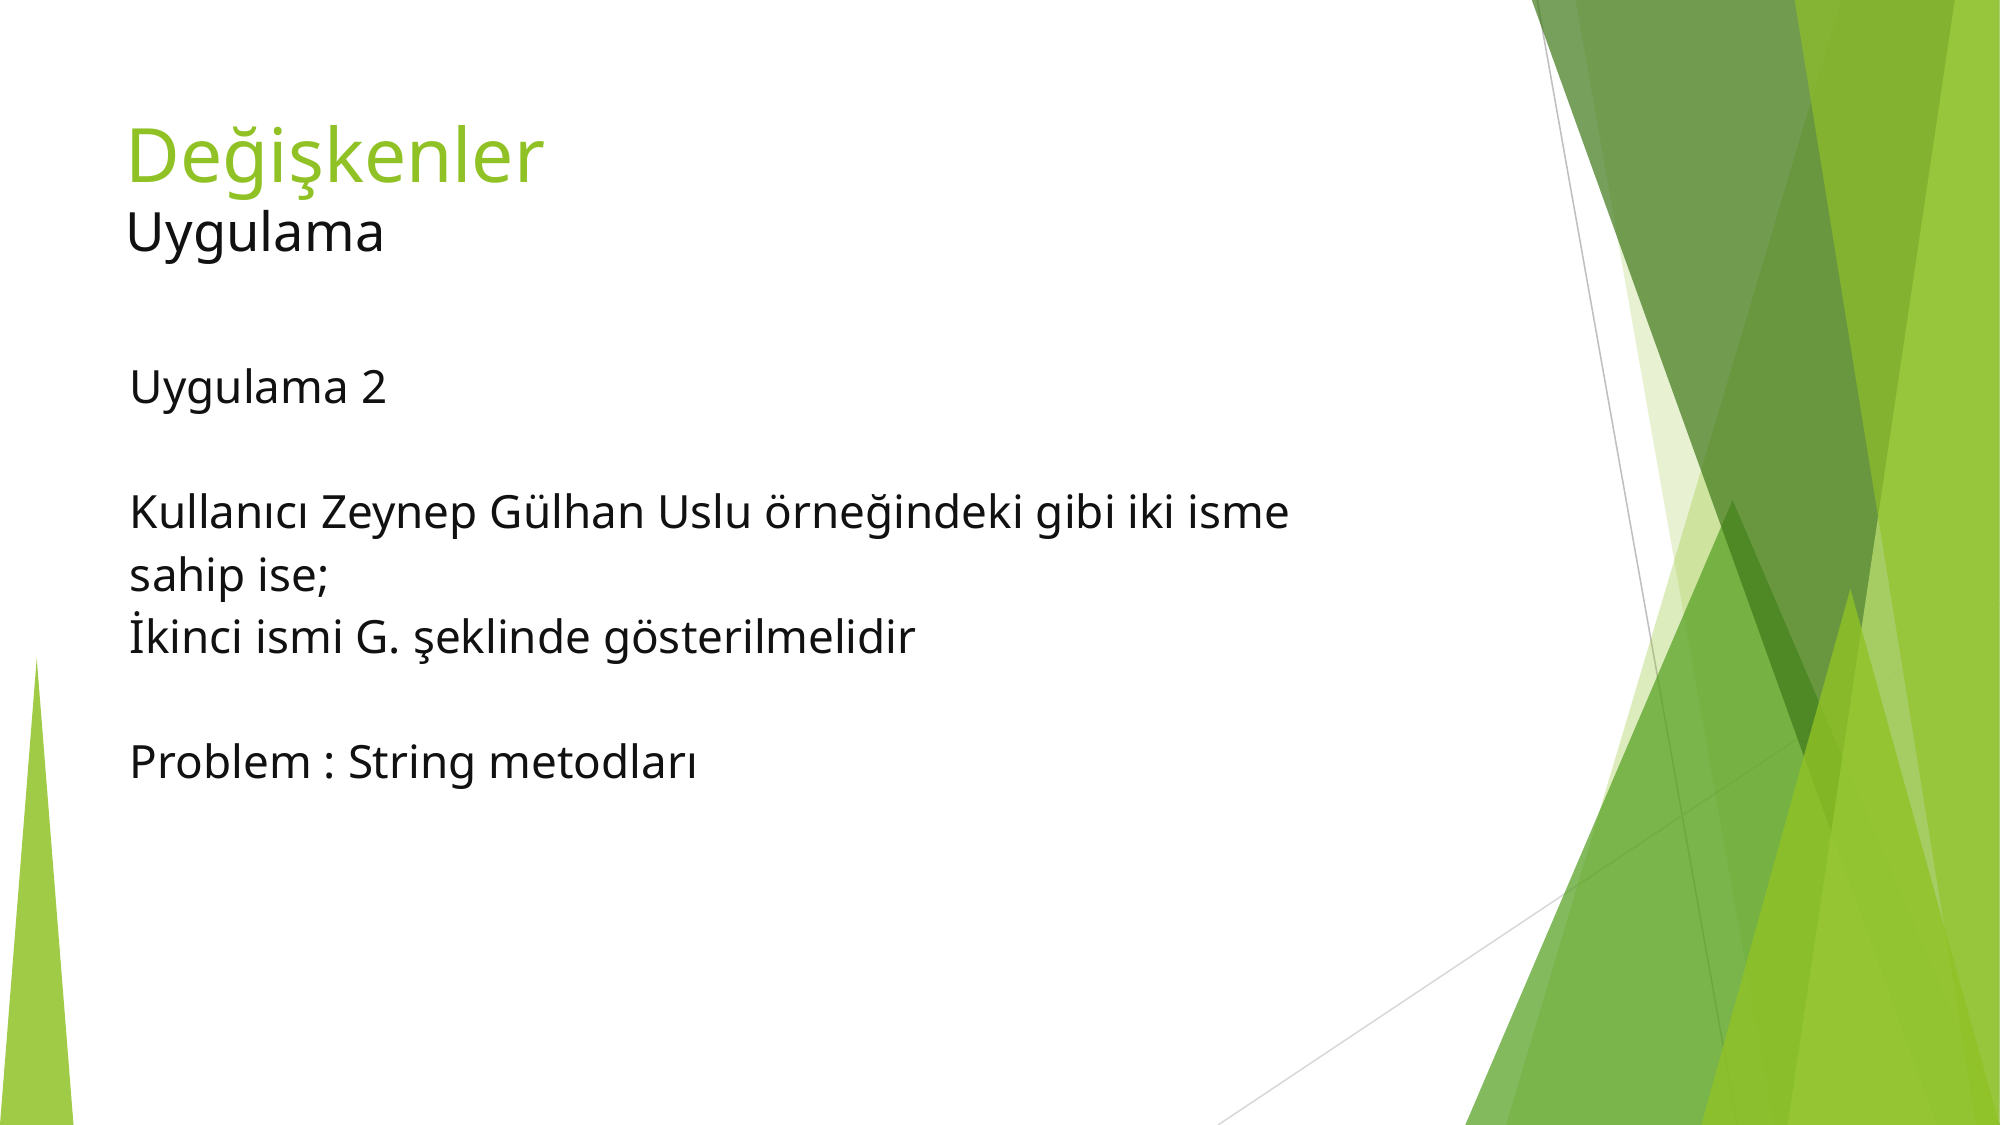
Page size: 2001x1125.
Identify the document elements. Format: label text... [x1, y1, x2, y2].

title Değişkenler Uygulama [111, 99, 1522, 317]
text_box Uygulama 2 Kullanıcı Zeynep Gülhan Uslu örneğindeki gibi iki isme sahip ise; İkinci ismi G. şeklinde gösterilmelidir Problem : String metodları [129, 335, 1335, 875]
